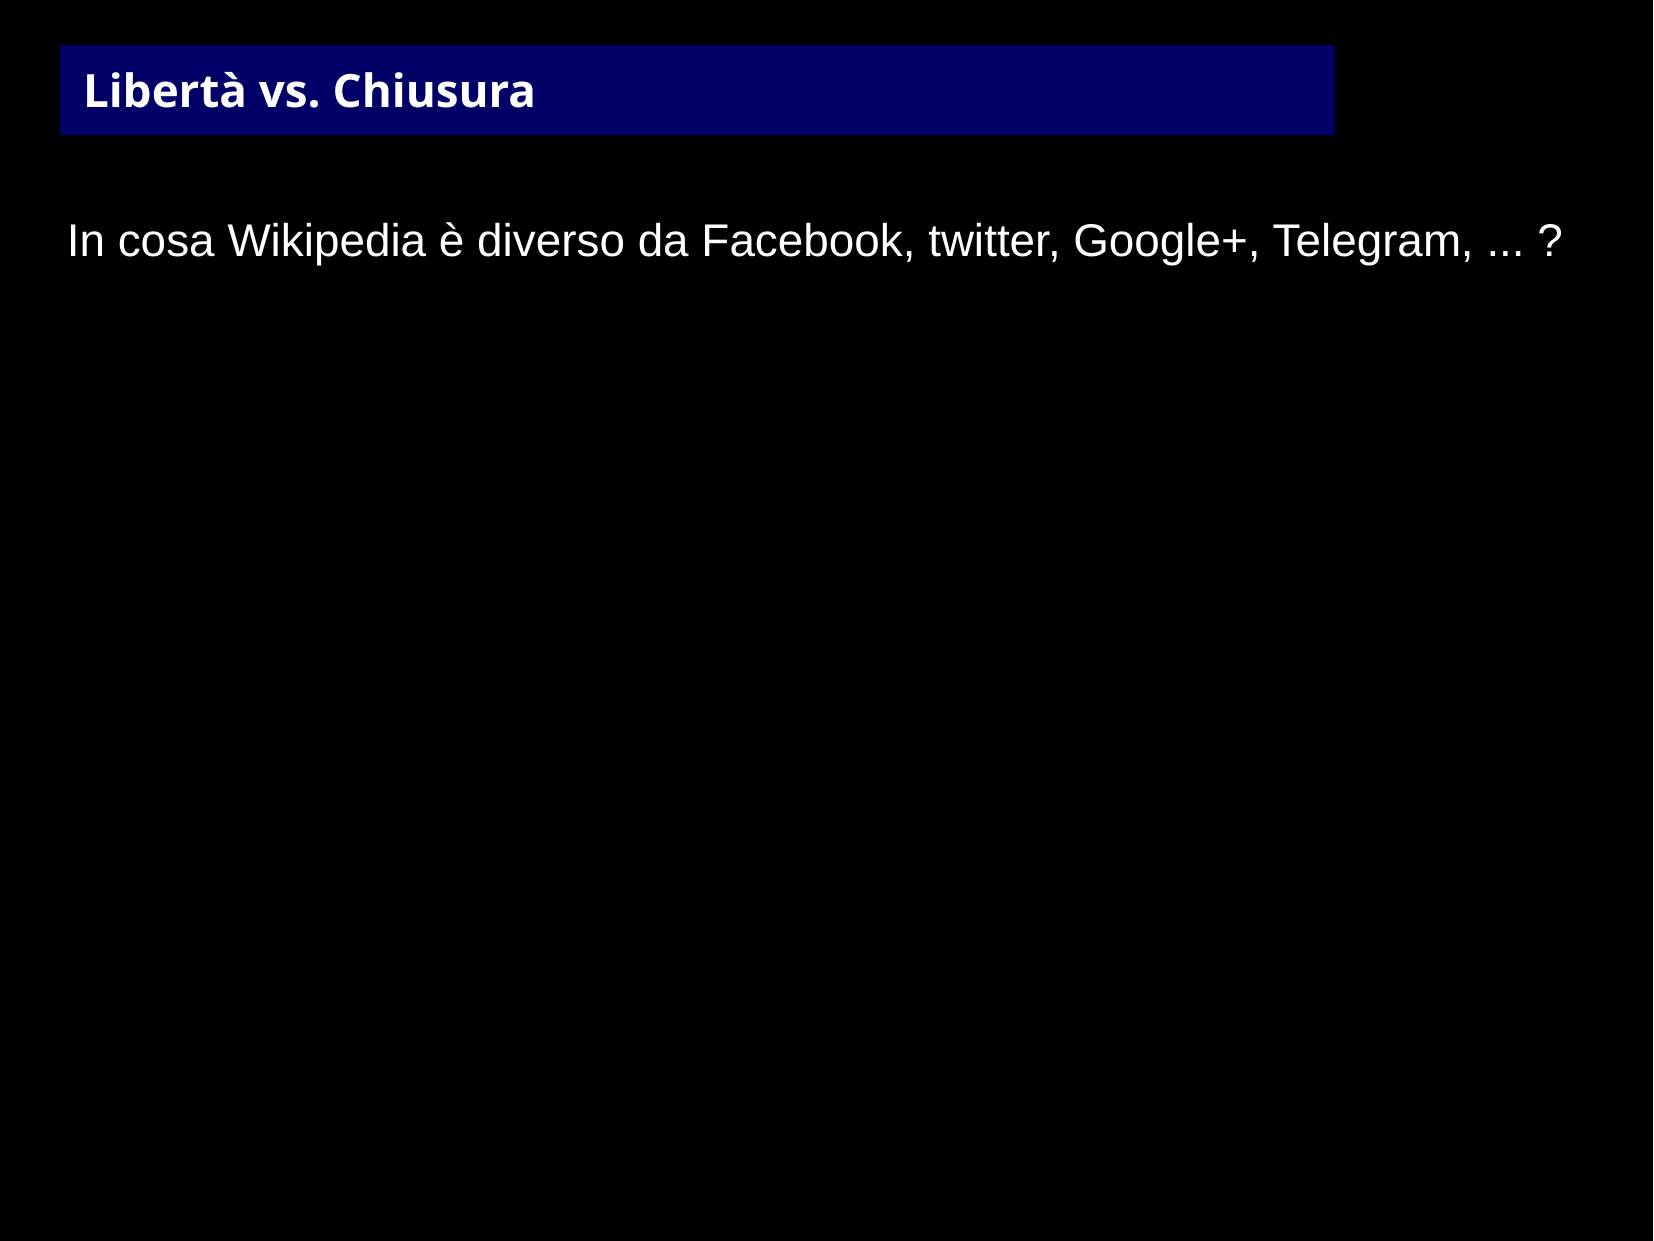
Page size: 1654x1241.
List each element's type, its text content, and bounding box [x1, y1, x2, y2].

list Libertà vs. Chiusura [59, 45, 1335, 136]
text_box In cosa Wikipedia è diverso da Facebook, twitter, Google+, Telegram, ... ? [52, 165, 1579, 422]
